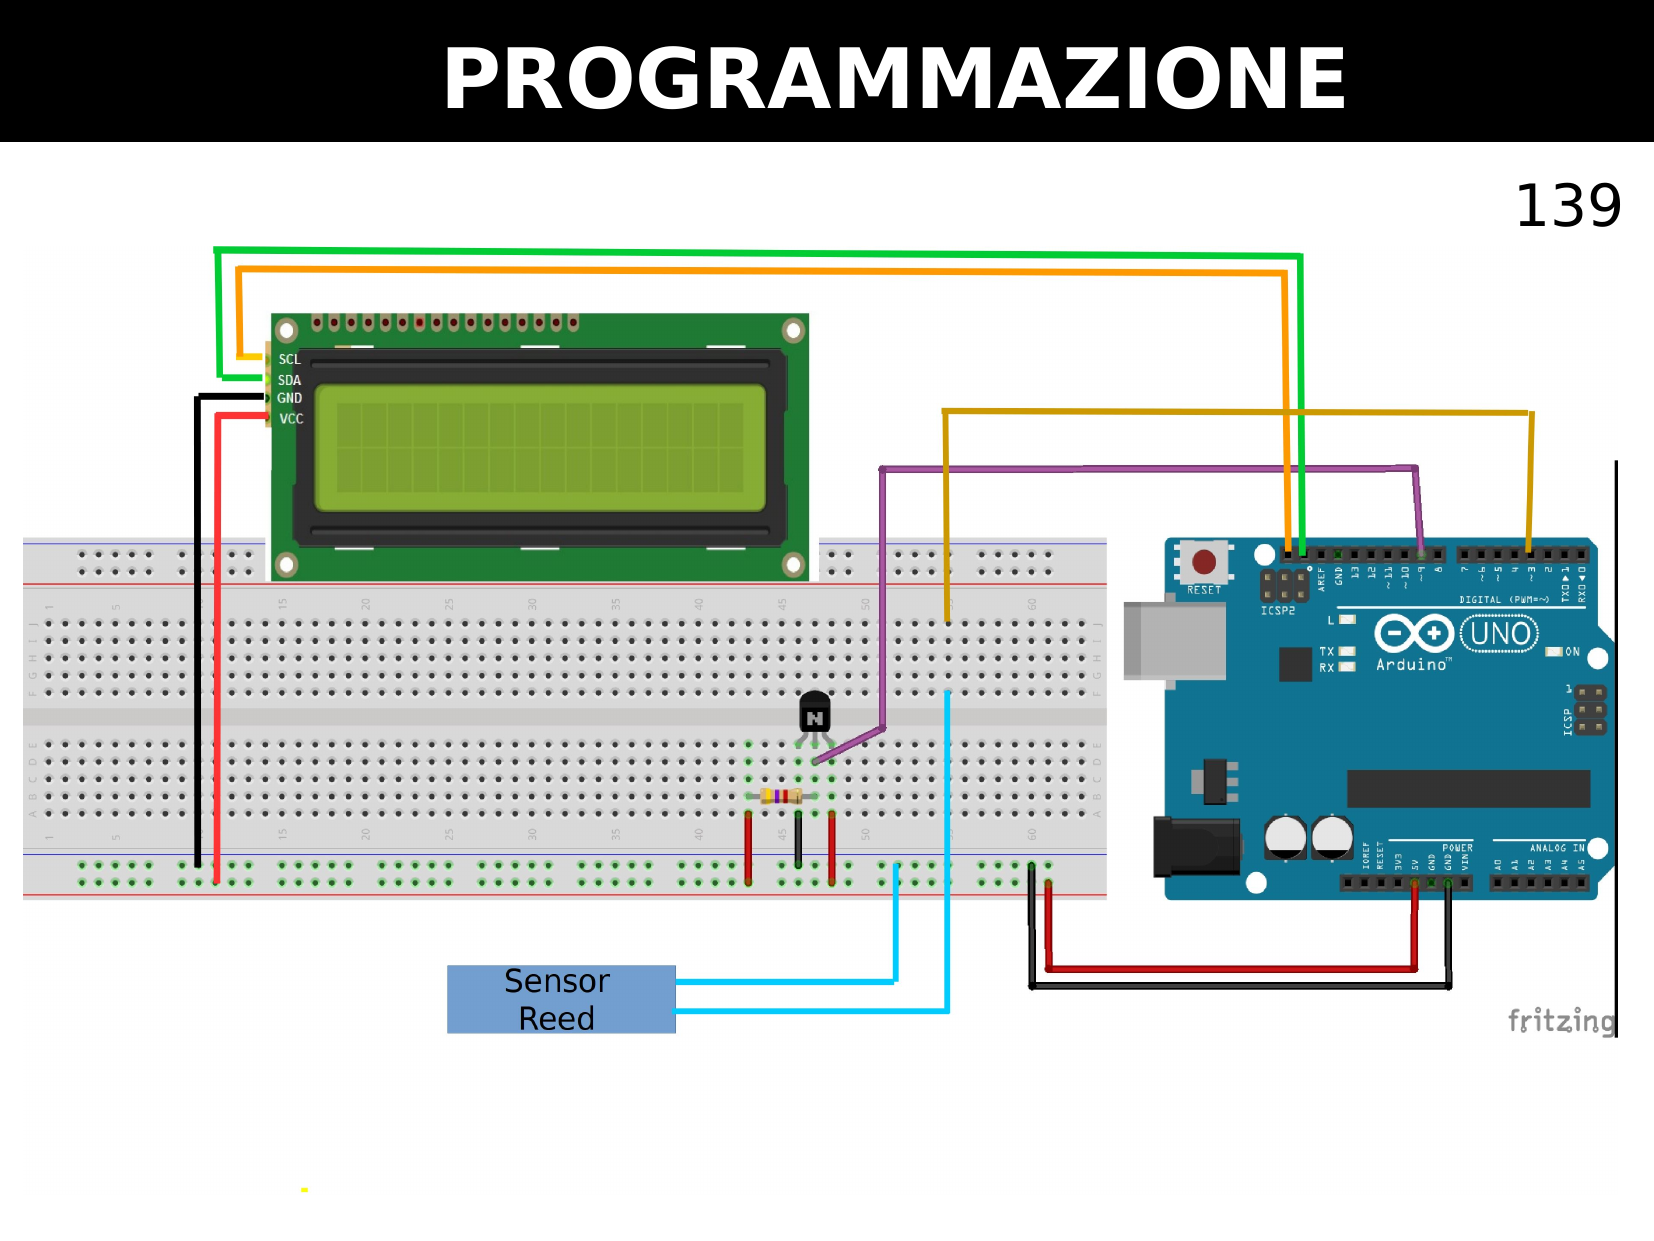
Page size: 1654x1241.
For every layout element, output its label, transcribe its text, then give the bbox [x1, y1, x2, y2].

text_box 139 [1498, 165, 1640, 249]
picture [23, 246, 1618, 1195]
text_box PROGRAMMAZIONE [425, 23, 1366, 136]
text_box [0, 0, 1654, 142]
